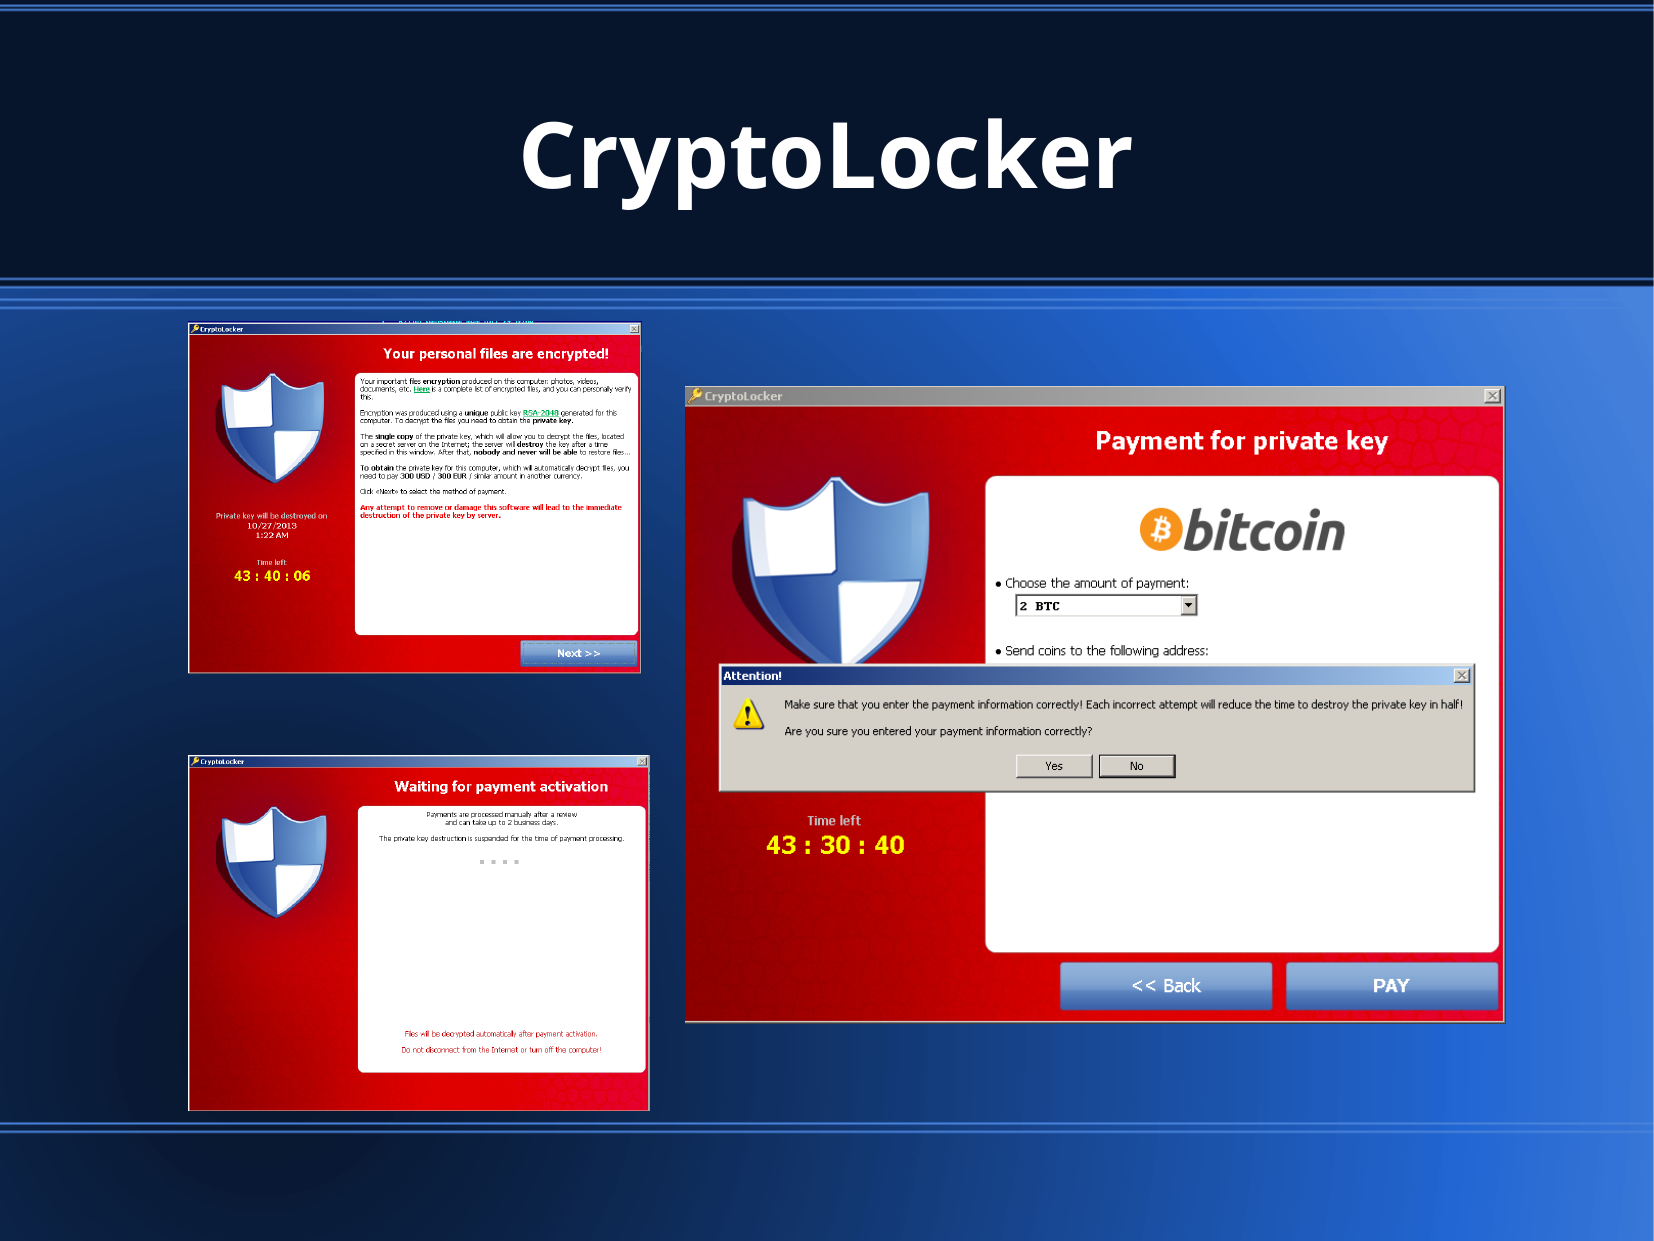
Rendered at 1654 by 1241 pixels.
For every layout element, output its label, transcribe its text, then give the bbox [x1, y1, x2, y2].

title CryptoLocker [82, 49, 1571, 257]
picture [0, 0, 1654, 1241]
